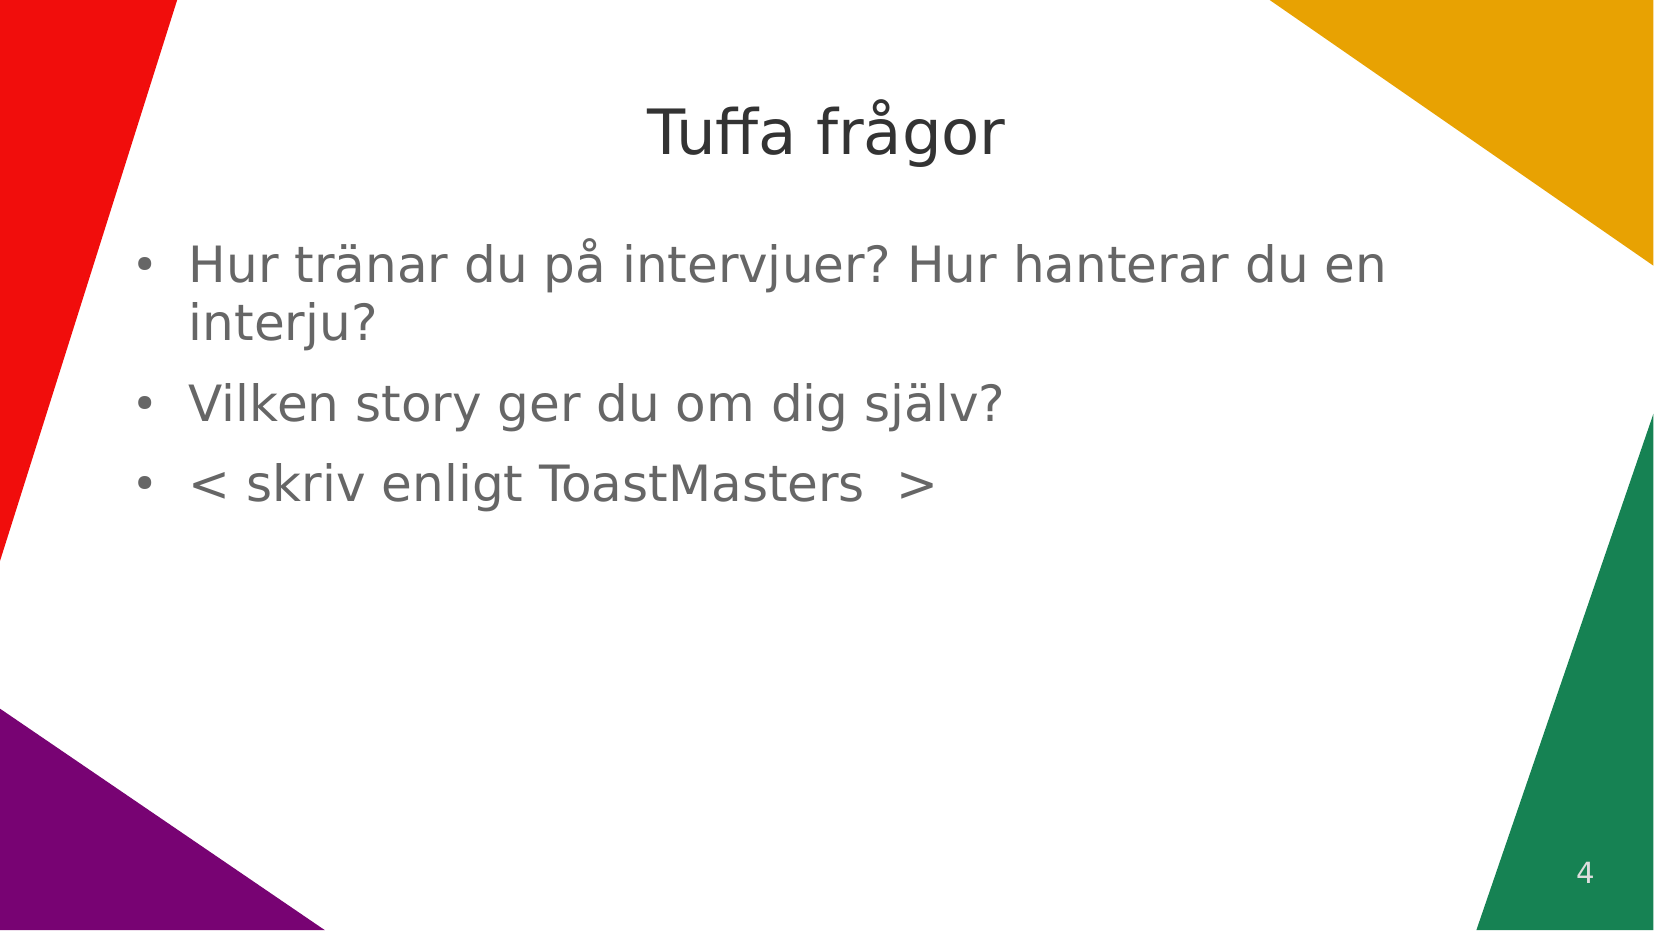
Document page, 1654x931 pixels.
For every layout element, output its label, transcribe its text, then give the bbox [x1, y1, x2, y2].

list Hur tränar du på intervjuer? Hur hanterar du en interju? Vilken story ger du om dig själv? < skriv enligt ToastMasters > [118, 236, 1536, 827]
title Tuffa frågor [118, 59, 1536, 207]
